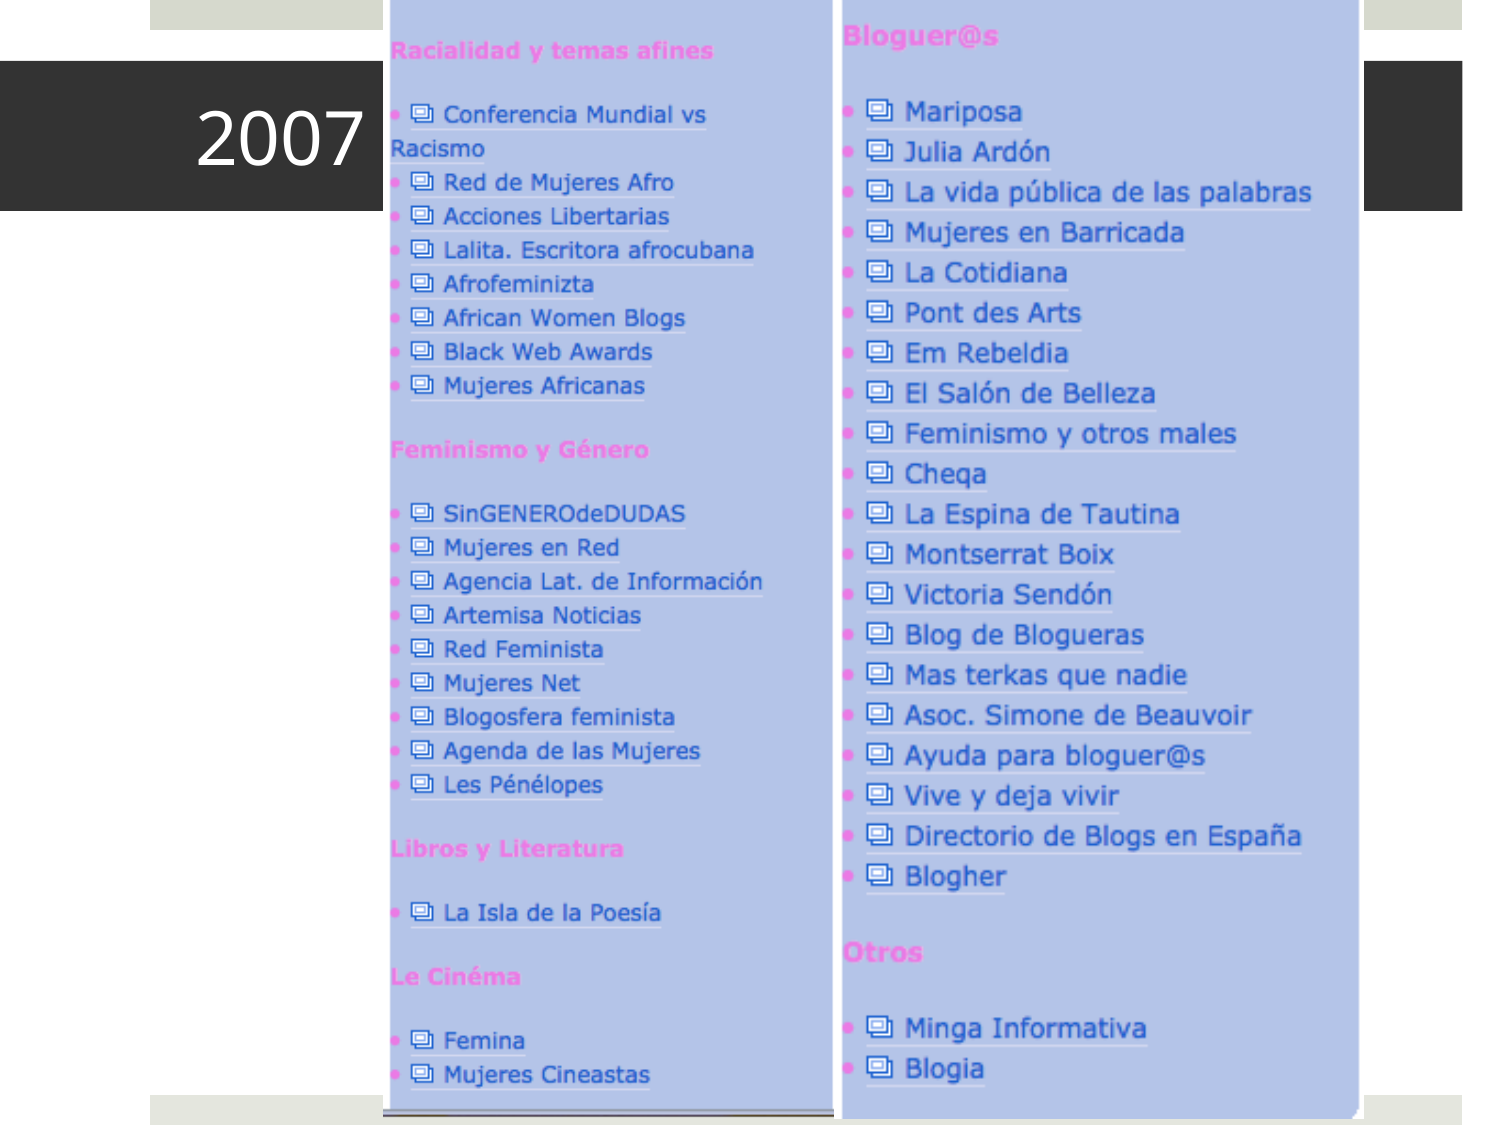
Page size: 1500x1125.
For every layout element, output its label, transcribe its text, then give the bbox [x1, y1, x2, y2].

title 2007 [1364, 60, 1463, 211]
title 2007 [0, 60, 383, 211]
picture [383, 0, 1364, 1119]
